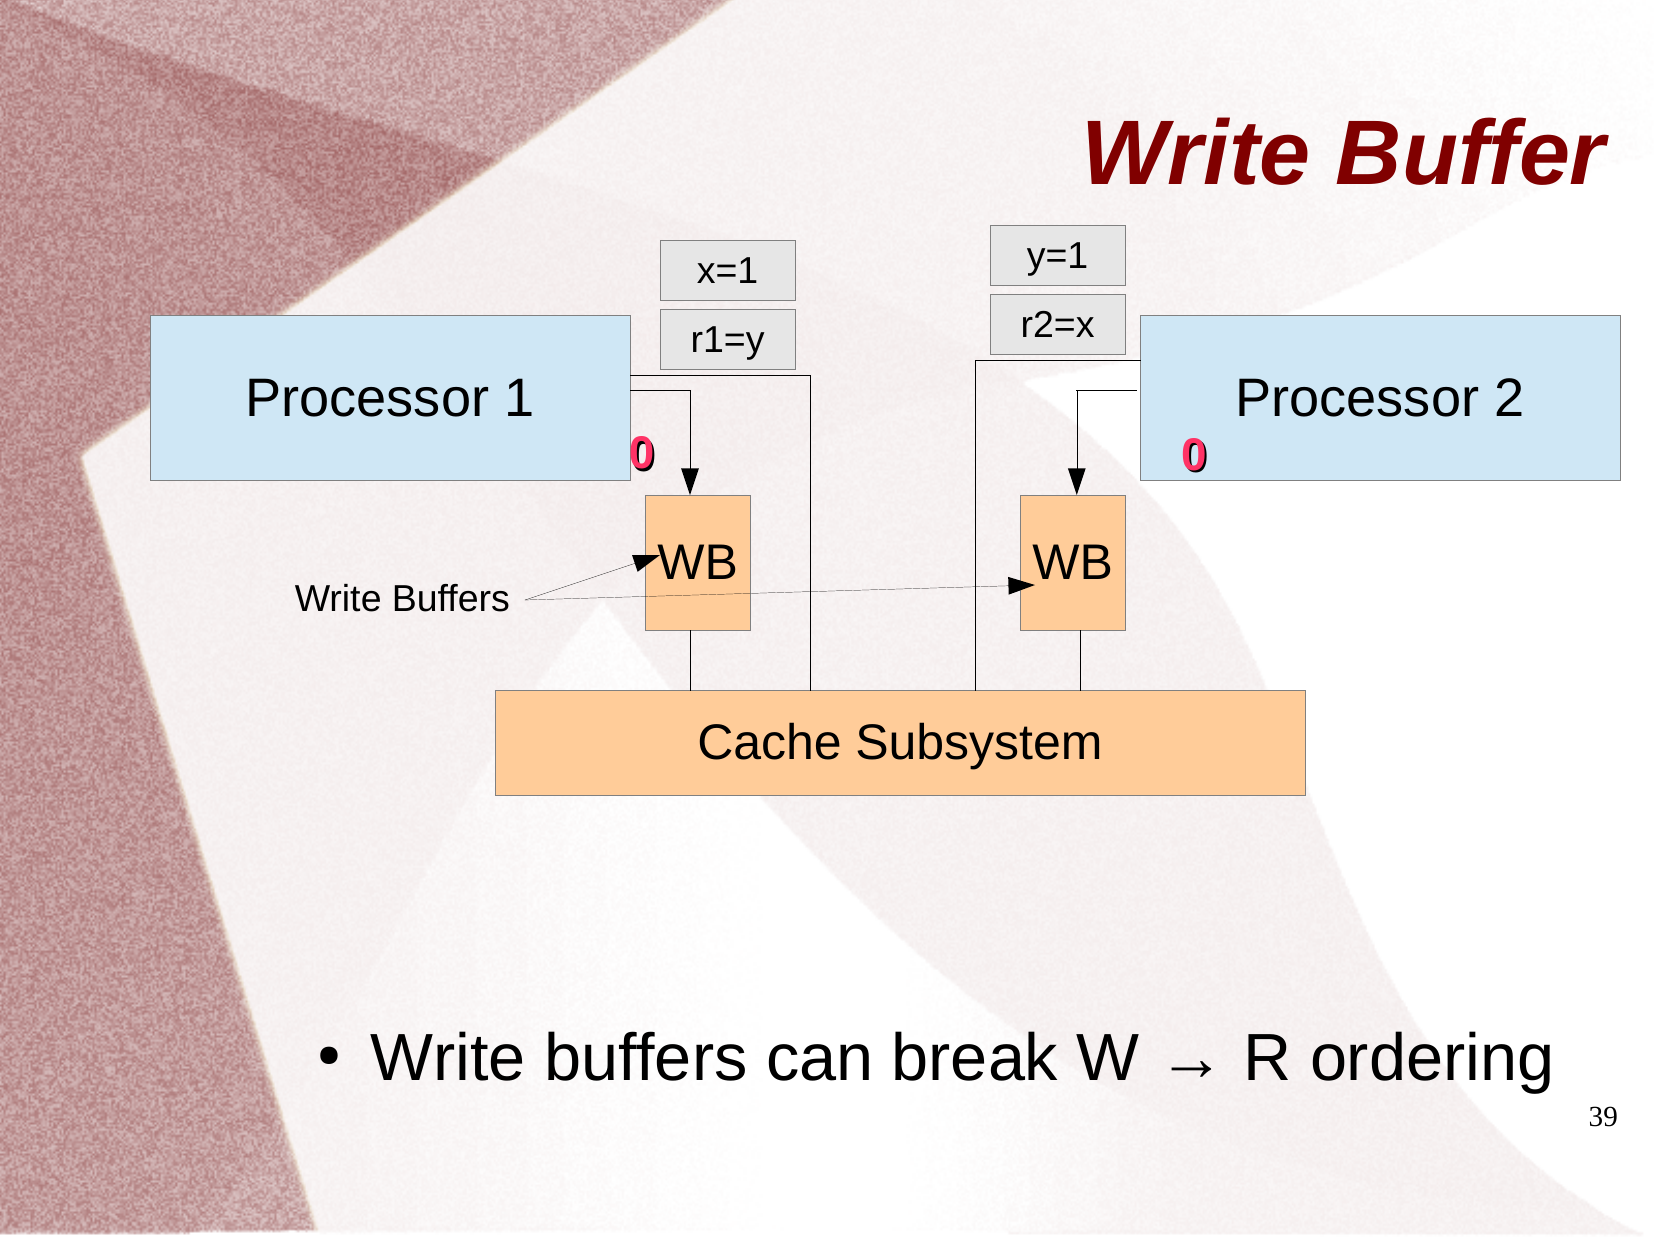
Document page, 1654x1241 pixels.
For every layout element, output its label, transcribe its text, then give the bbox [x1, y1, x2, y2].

text_box r1=y [660, 309, 796, 370]
text_box Write Buffers [280, 570, 526, 631]
text_box WB [645, 594, 751, 631]
list Write buffers can break W → R ordering [299, 1020, 1576, 1156]
text_box Cache Subsystem [495, 690, 1306, 796]
text_box WB [1020, 495, 1126, 631]
text_box Processor 1 [150, 315, 631, 481]
text_box Processor 2 [1140, 315, 1621, 481]
text_box x=1 [660, 240, 796, 301]
text_box y=1 [990, 225, 1126, 286]
title Write Buffer [596, 49, 1607, 257]
text_box 0 [1166, 422, 1222, 489]
text_box WB [645, 495, 751, 596]
picture [0, 0, 1654, 1241]
text_box r2=x [990, 294, 1126, 355]
text_box 0 [613, 420, 670, 487]
